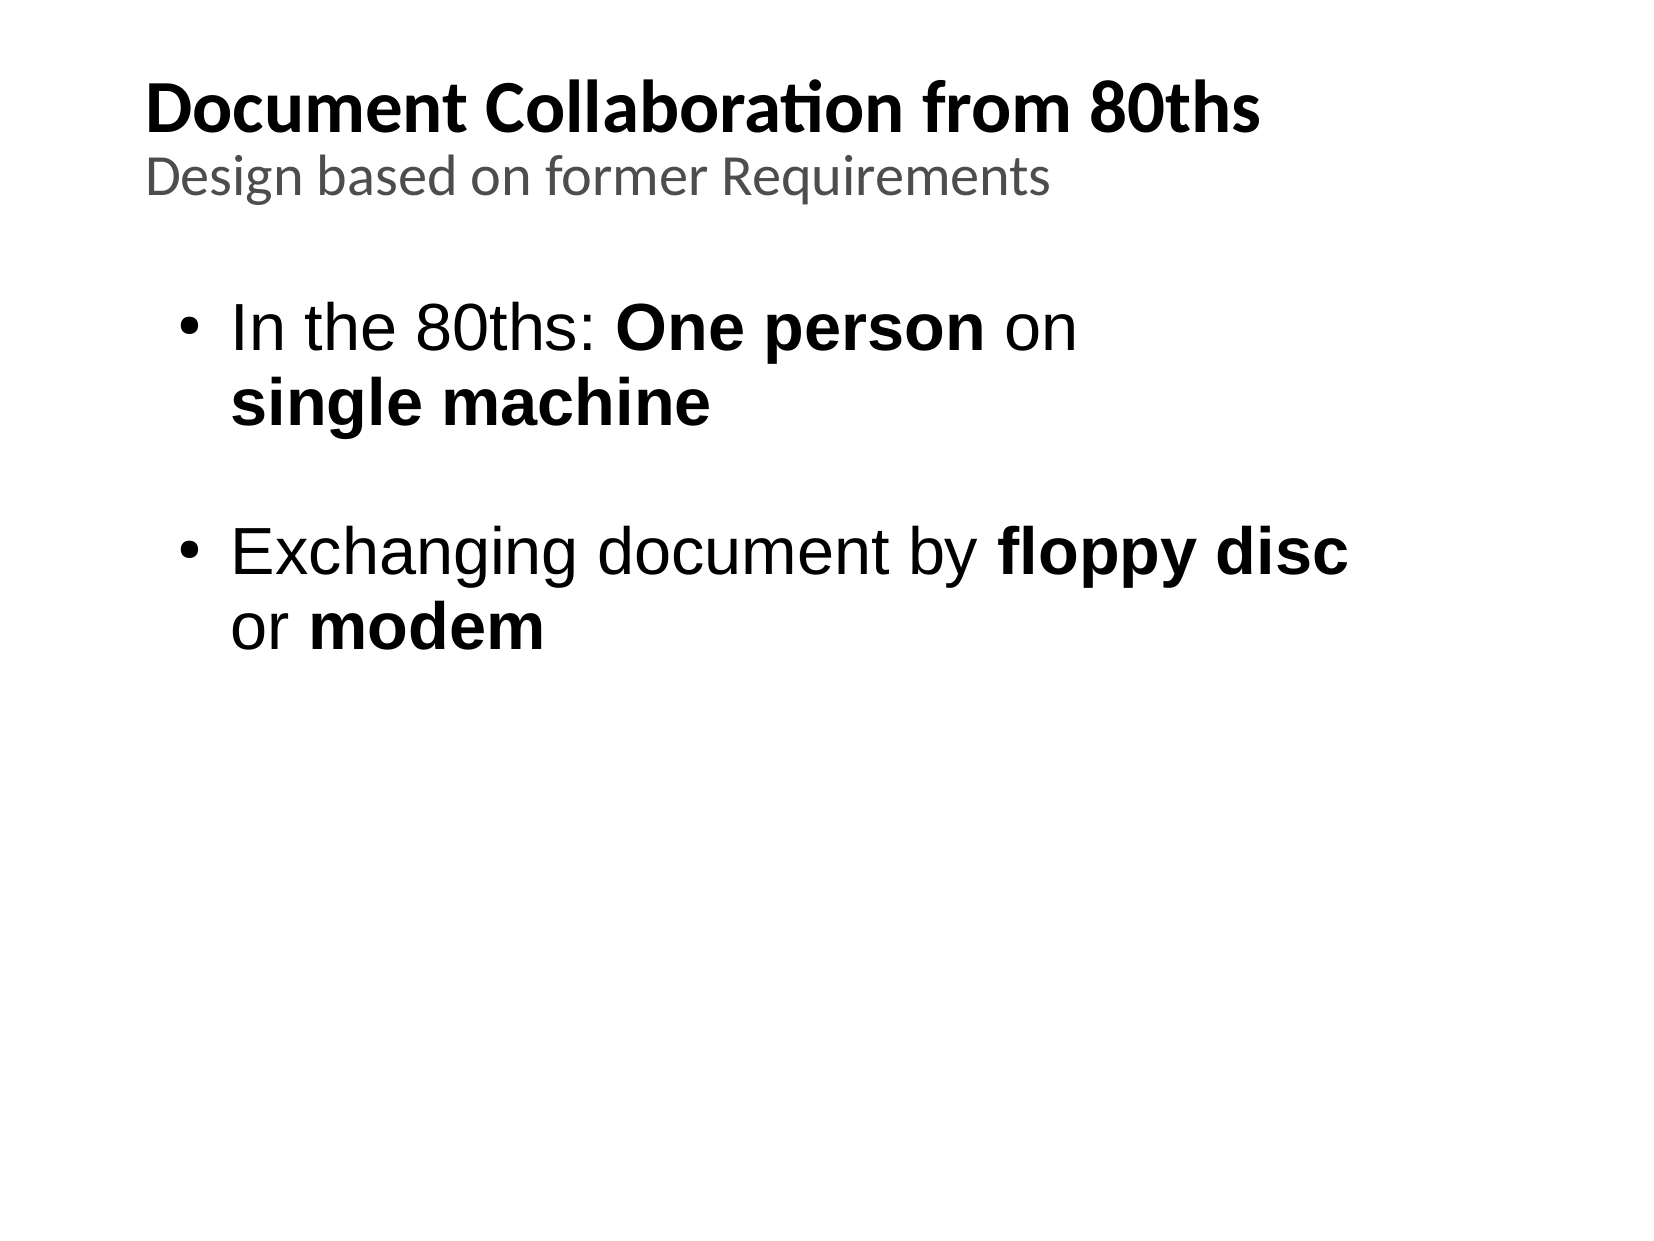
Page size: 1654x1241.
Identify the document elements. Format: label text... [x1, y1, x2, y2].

title Document Collaboration from 80ths Design based on former Requirements [145, 67, 1388, 220]
text_box In the 80ths: One person on single machine Exchanging document by floppy disc or modem [145, 282, 1423, 993]
